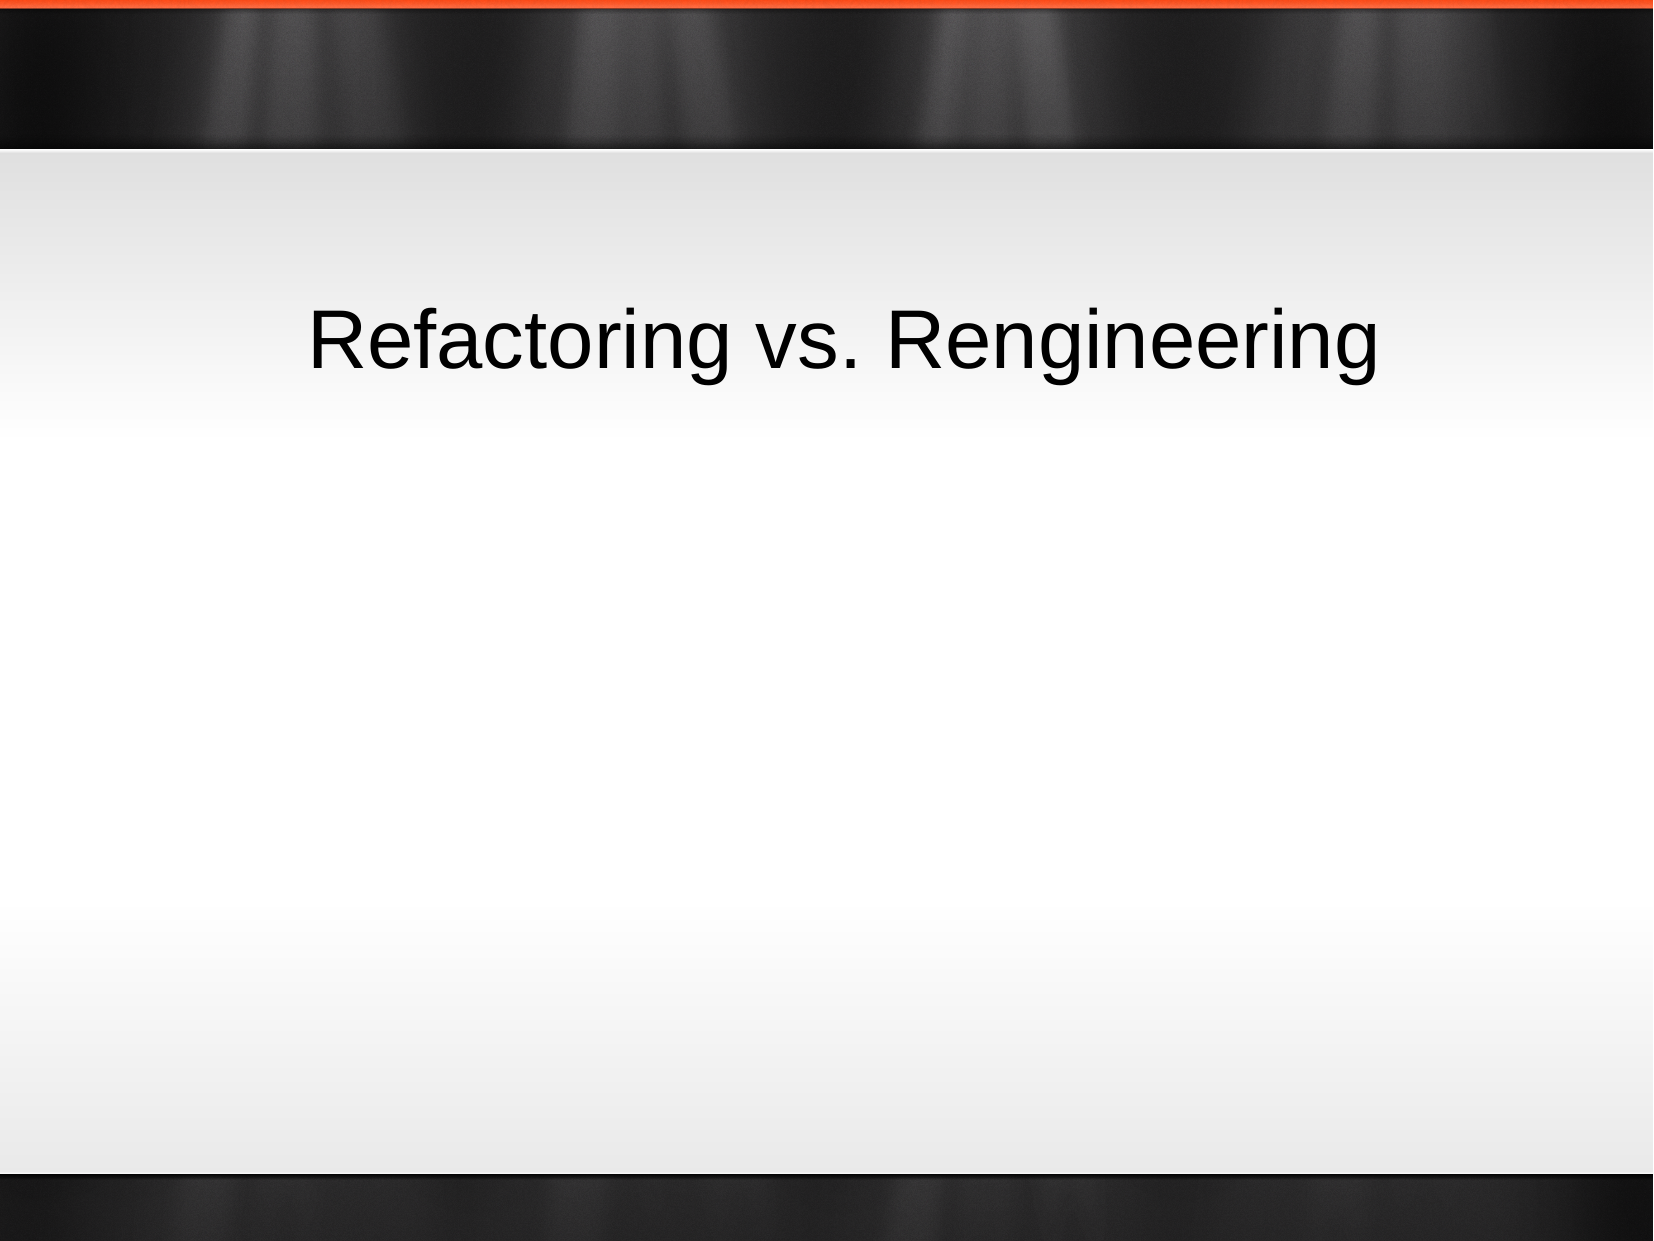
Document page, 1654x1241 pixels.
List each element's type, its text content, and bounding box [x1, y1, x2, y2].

picture [0, 0, 1653, 1241]
subtitle Refactoring vs. Rengineering [100, 6, 1588, 1125]
